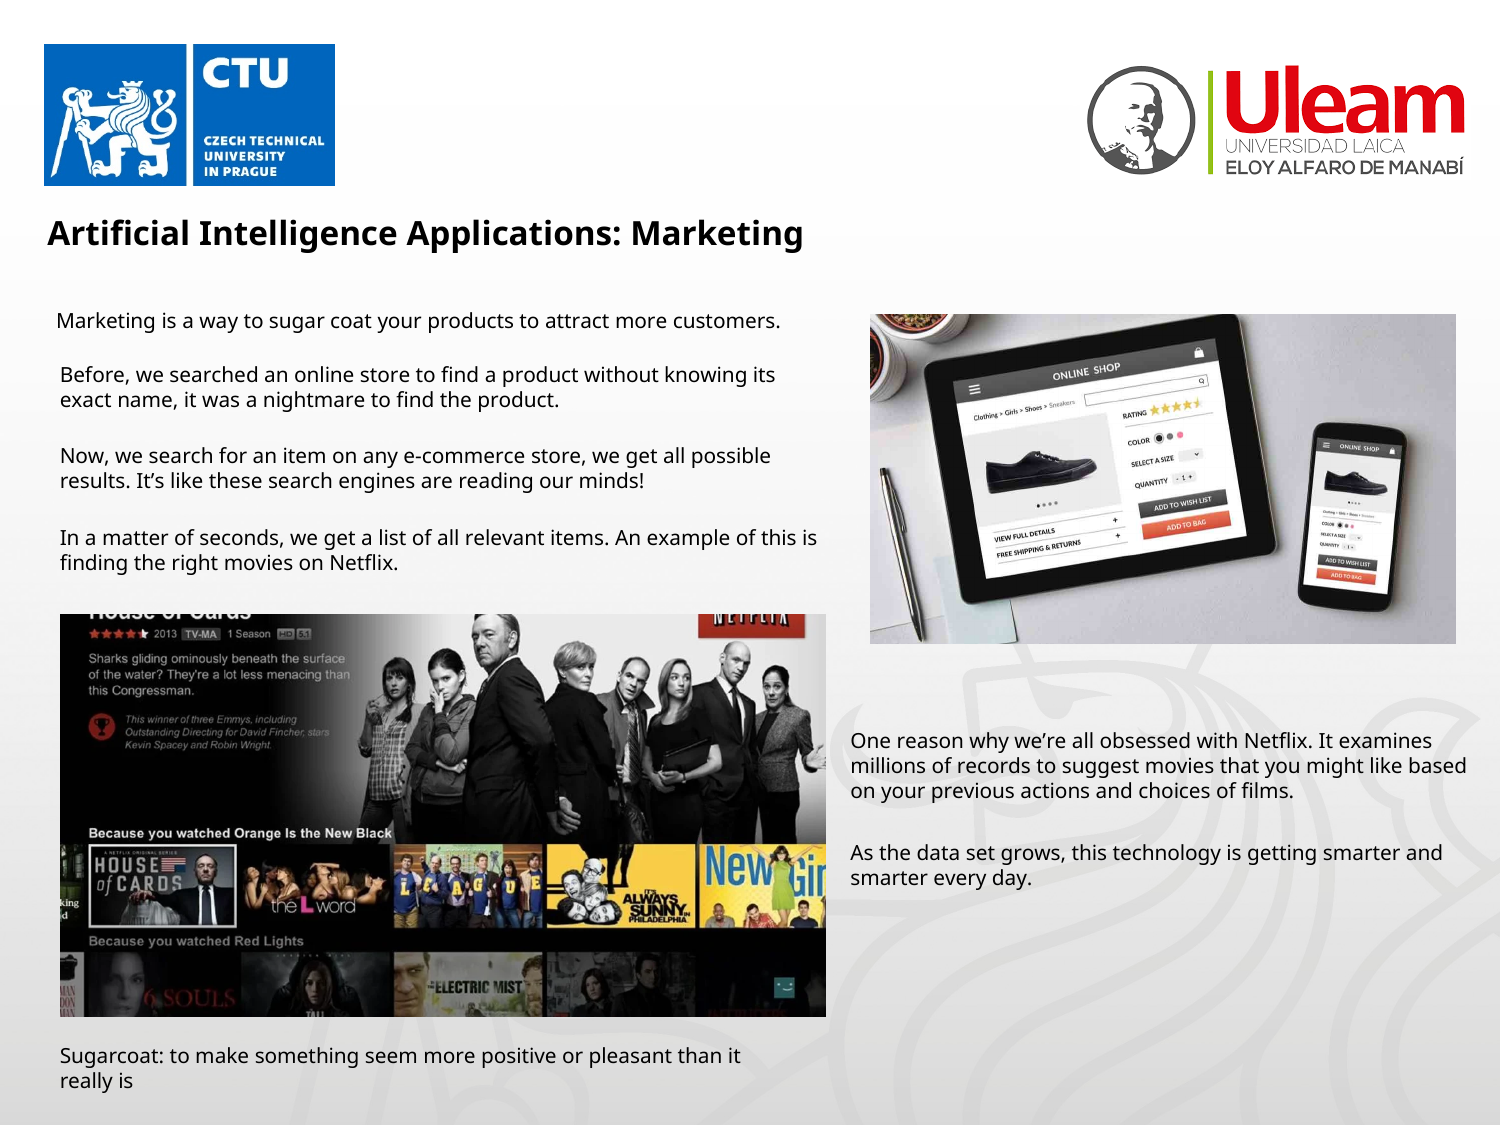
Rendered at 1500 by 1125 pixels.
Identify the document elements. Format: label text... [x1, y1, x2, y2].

text_box Sugarcoat: to make something seem more positive or pleasant than it really is [45, 1035, 781, 1100]
text_box Before, we searched an online store to find a product without knowing its exact name, it was a nightmare to find the product. Now, we search for an item on any e-commerce store, we get all possible results. It’s like these search engines are reading our minds! In a matter of seconds, we get a list of all relevant items. An example of this is finding the right movies on Netflix. [45, 354, 841, 583]
text_box Marketing is a way to sugar coat your products to attract more customers. [41, 299, 856, 340]
text_box One reason why we’re all obsessed with Netflix. It examines millions of records to suggest movies that you might like based on your previous actions and choices of films. As the data set grows, this technology is getting smarter and smarter every day. [835, 720, 1486, 946]
text_box Artificial Intelligence Applications: Marketing [32, 204, 916, 330]
picture [0, 0, 1500, 1125]
